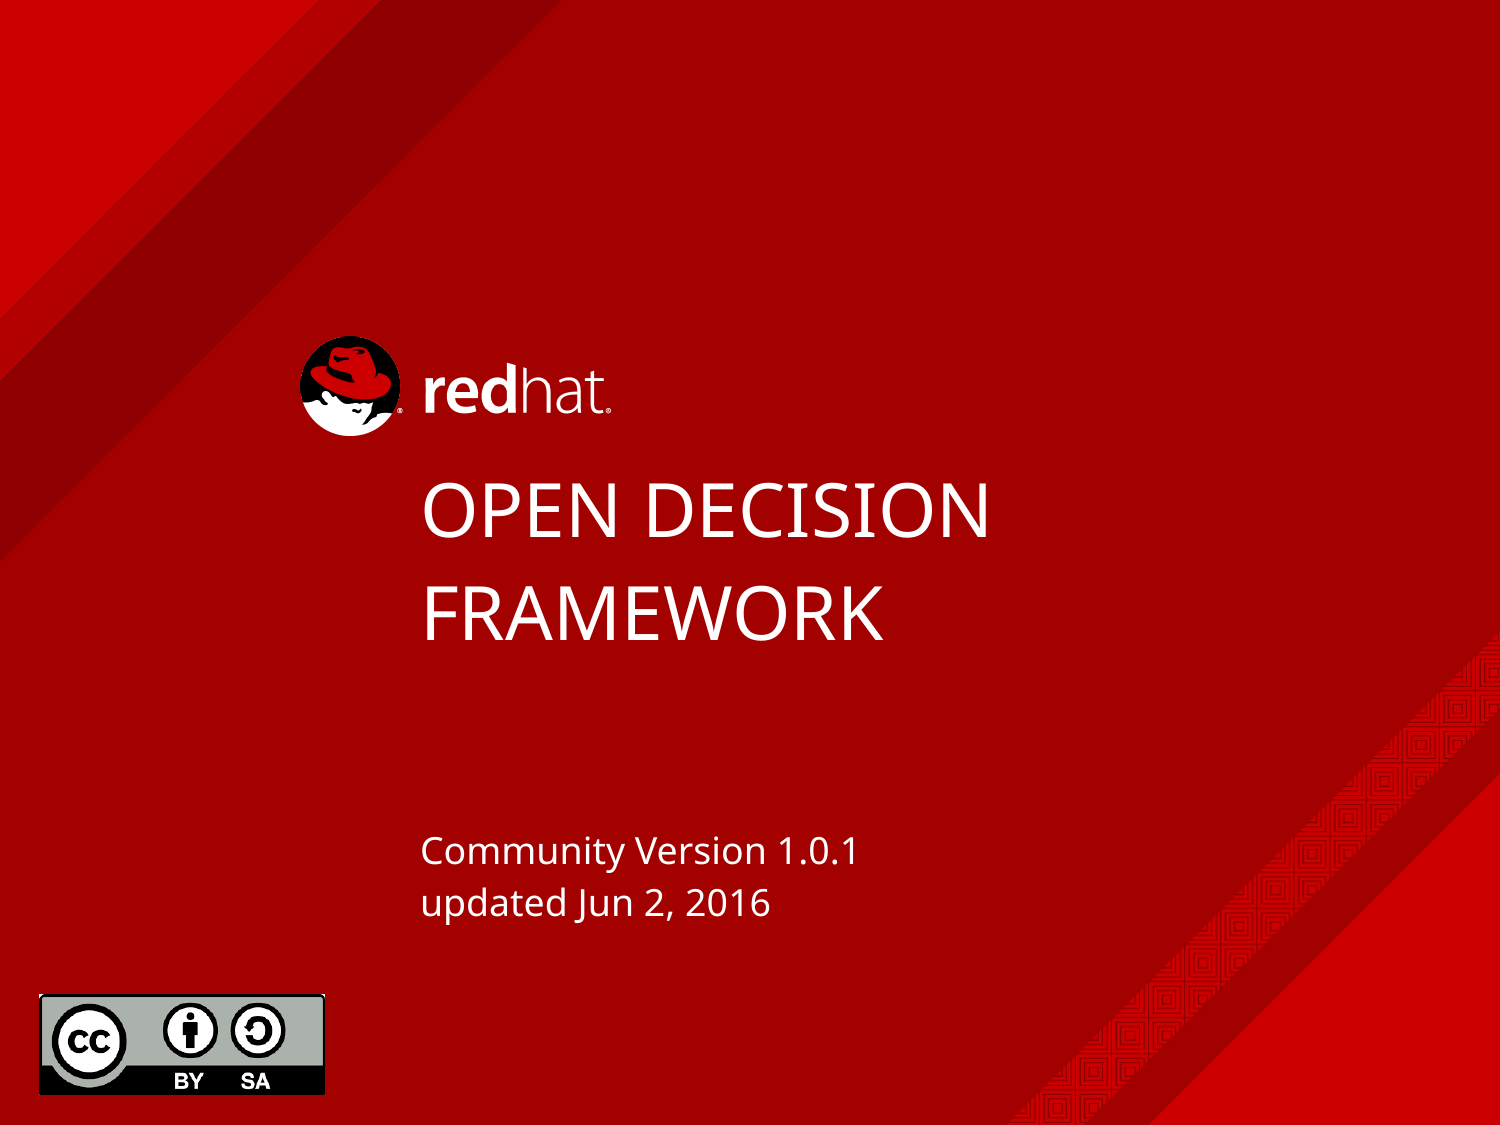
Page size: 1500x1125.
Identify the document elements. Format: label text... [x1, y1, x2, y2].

picture [0, 0, 1500, 1125]
title OPEN DECISION FRAMEWORK [420, 457, 1321, 649]
text_box Community Version 1.0.1 updated Jun 2, 2016 [420, 828, 1225, 924]
